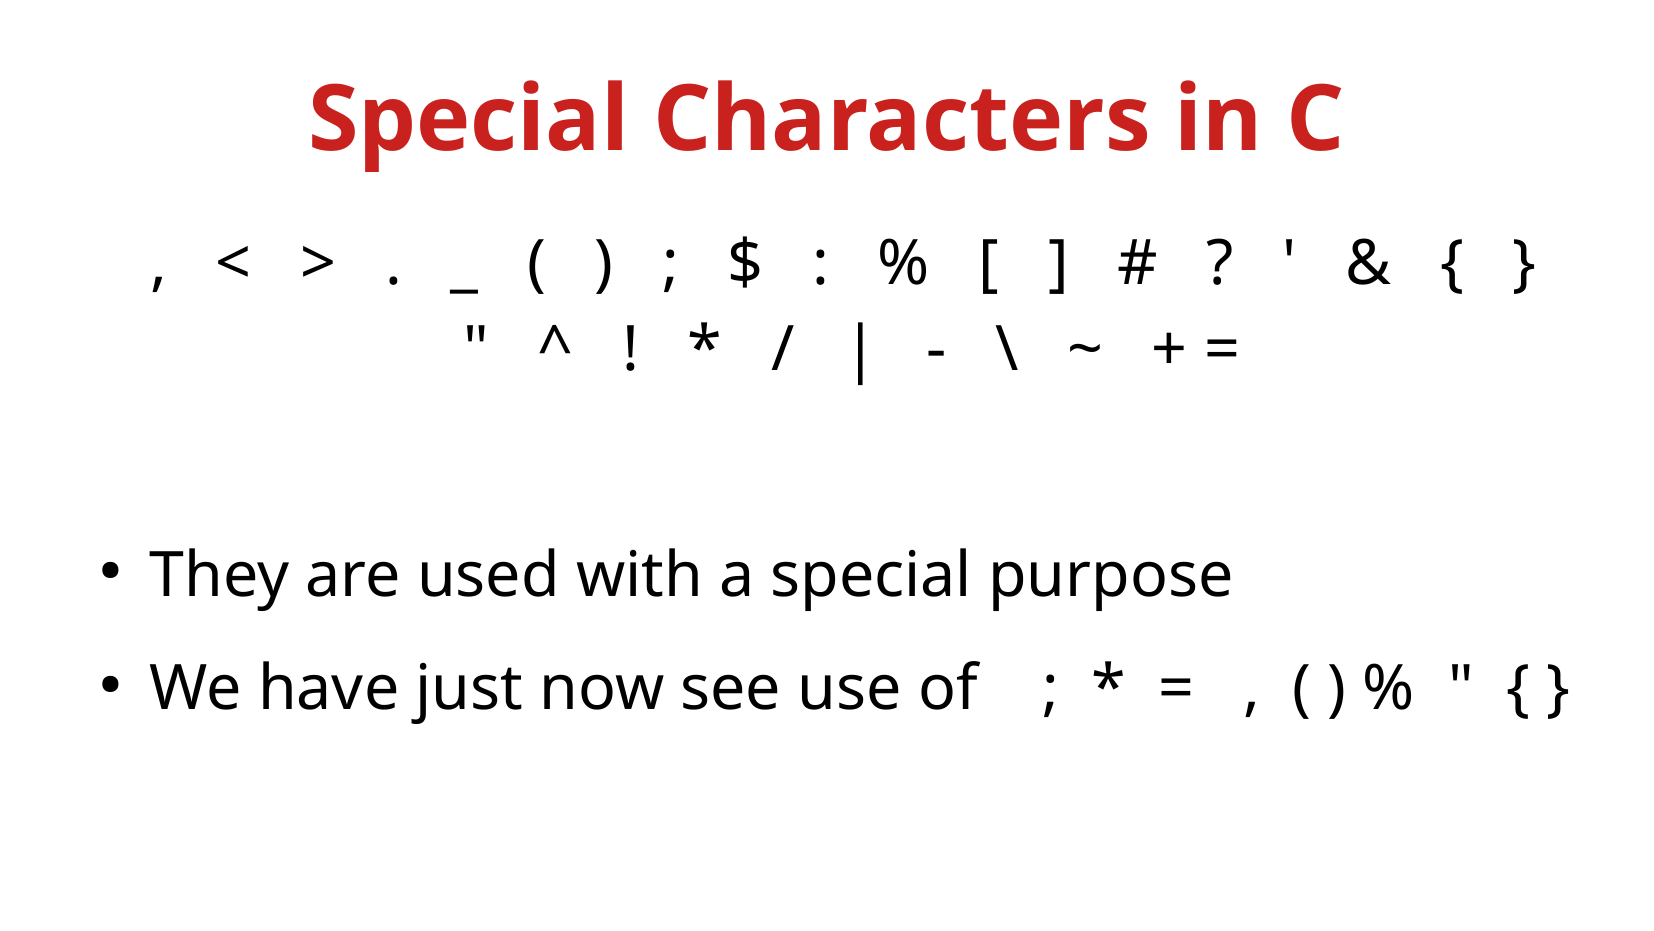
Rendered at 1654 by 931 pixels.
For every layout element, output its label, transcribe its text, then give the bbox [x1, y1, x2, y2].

title Special Characters in C [82, 37, 1571, 193]
list , < > . _ ( ) ; $ : % [ ] # ? ' & { } " ^ ! * / | - \ ~ + = They are used with a special purpose We have just now see use of ; * = , ( ) % " { } [82, 217, 1571, 758]
